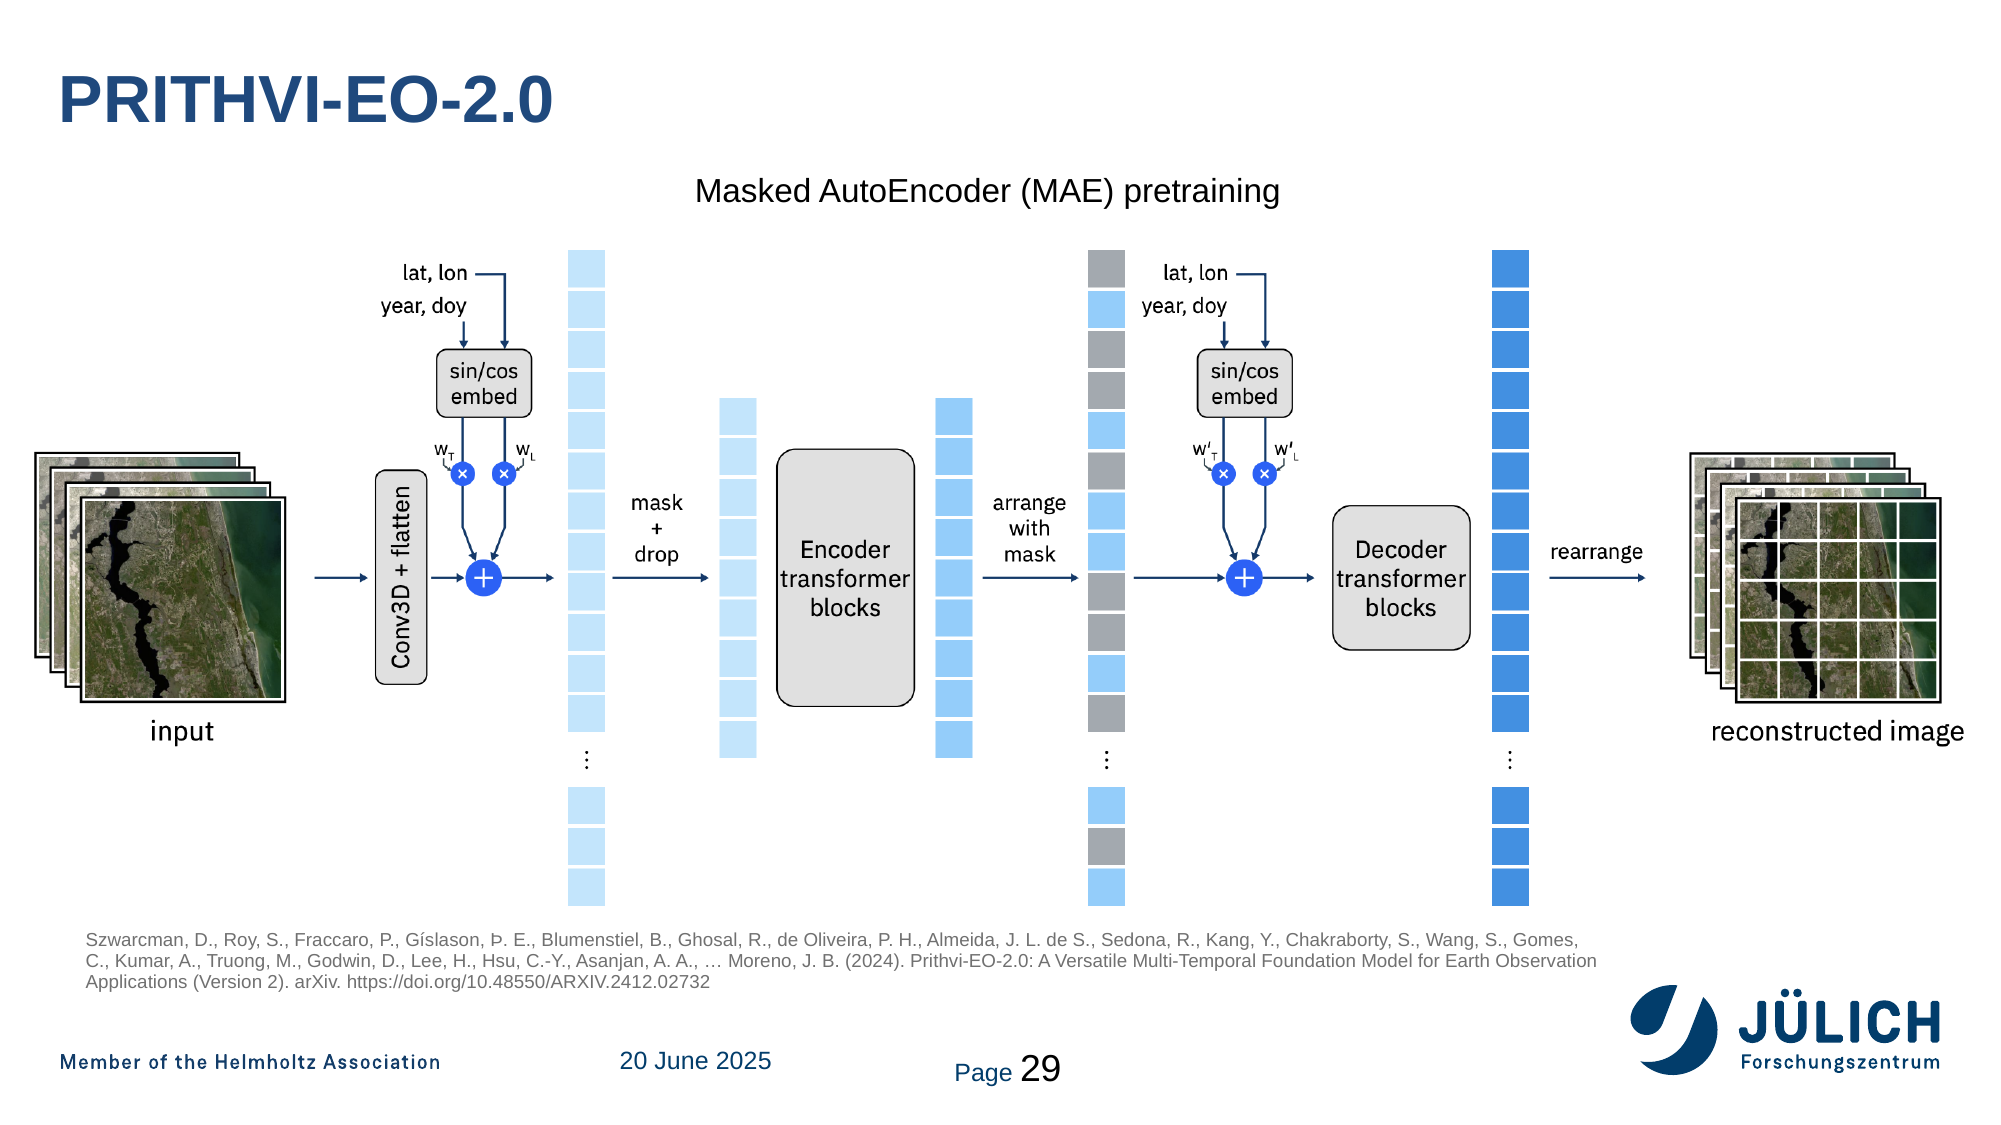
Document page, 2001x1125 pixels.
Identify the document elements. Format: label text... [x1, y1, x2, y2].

text_box Masked AutoEncoder (MAE) pretraining [679, 165, 1702, 221]
title Prithvi-eo-2.0 [59, 53, 1938, 191]
text_box Page [954, 1047, 1073, 1084]
text_box 20 June 2025 [619, 1047, 911, 1084]
picture [0, 191, 2001, 933]
text_box Szwarcman, D., Roy, S., Fraccaro, P., Gíslason, Þ. E., Blumenstiel, B., Ghosal, R., de Oliveira, P. H., Almeida, J. L. de S., Sedona, R., Kang, Y., Chakraborty, S., Wang, S., Gomes, C., Kumar, A., Truong, M., Godwin, D., Lee, H., Hsu, C.-Y., Asanjan, A. A., … Moreno, J. B. (2024). Prithvi-EO-2.0: A Versatile Multi-Temporal Foundation Model for Earth Observation Applications (Version 2). arXiv. https://doi.org/10.48550/ARXIV.2412.02732 [70, 921, 1614, 1005]
